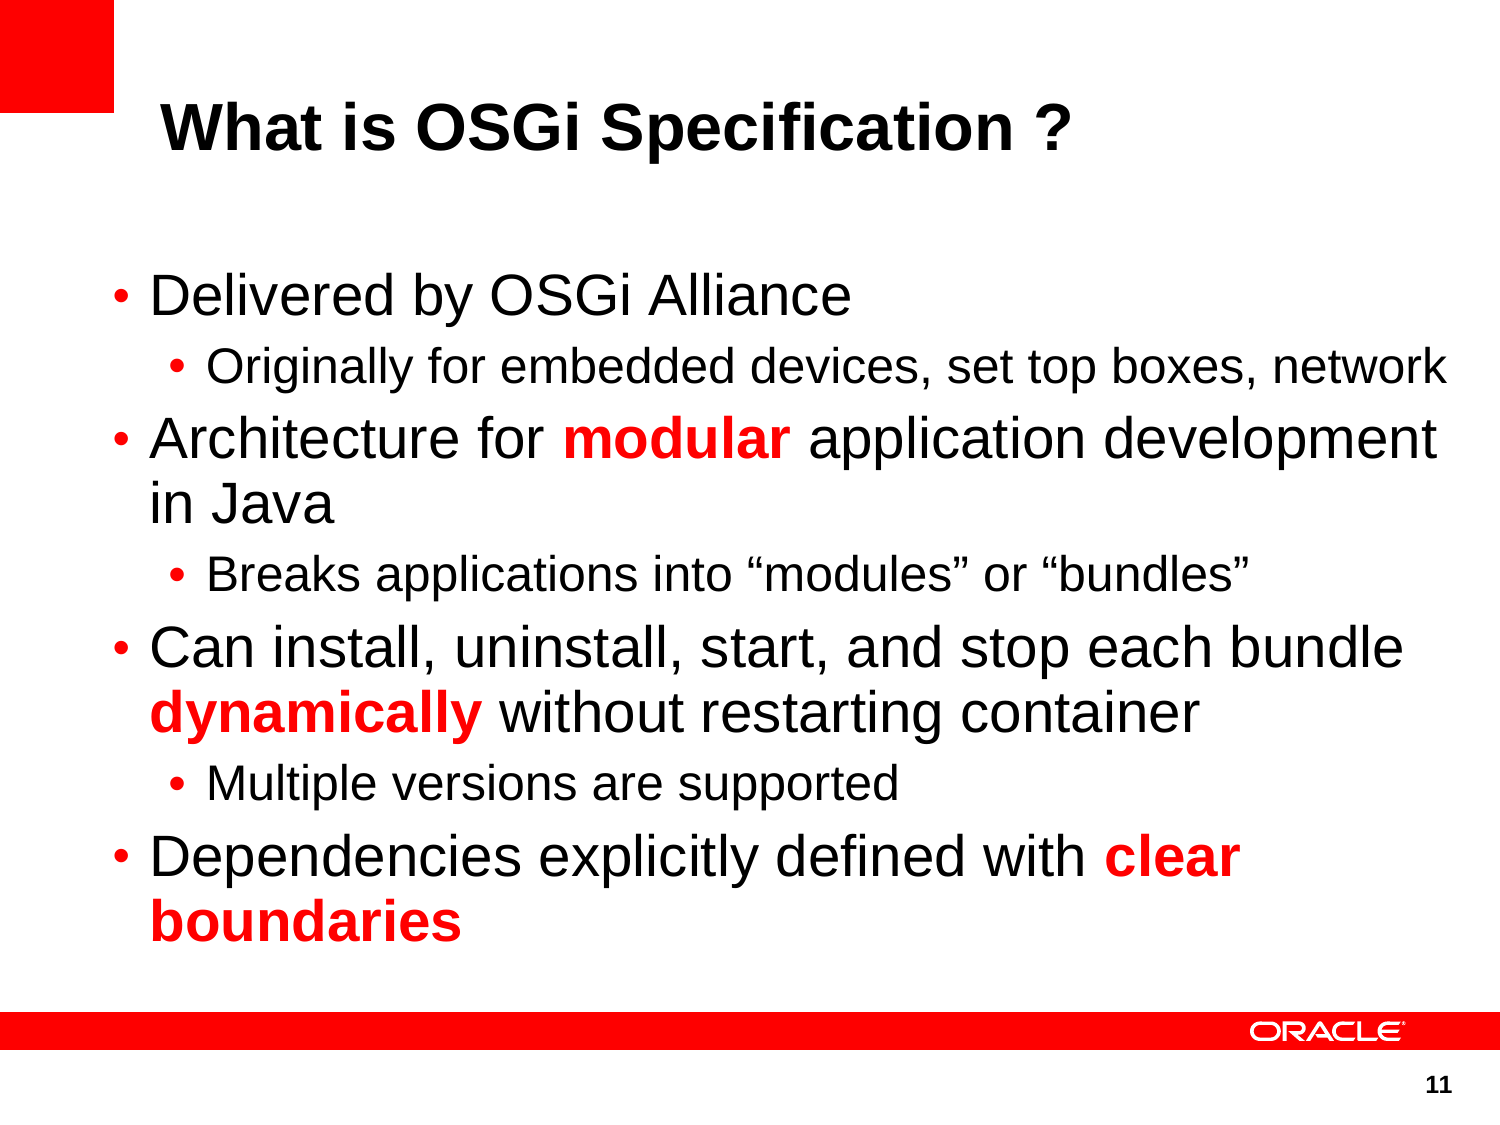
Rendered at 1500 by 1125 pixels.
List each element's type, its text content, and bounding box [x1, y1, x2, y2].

title What is OSGi Specification ? [145, 42, 1390, 213]
list Delivered by OSGi Alliance Originally for embedded devices, set top boxes, network Architecture for modular application development in Java Breaks applications into “modules” or “bundles” Can install, uninstall, start, and stop each bundle dynamically without restarting container Multiple versions are supported Dependencies explicitly defined with clear boundaries [112, 262, 1463, 1005]
picture [0, 1012, 1500, 1050]
picture [0, 0, 114, 113]
